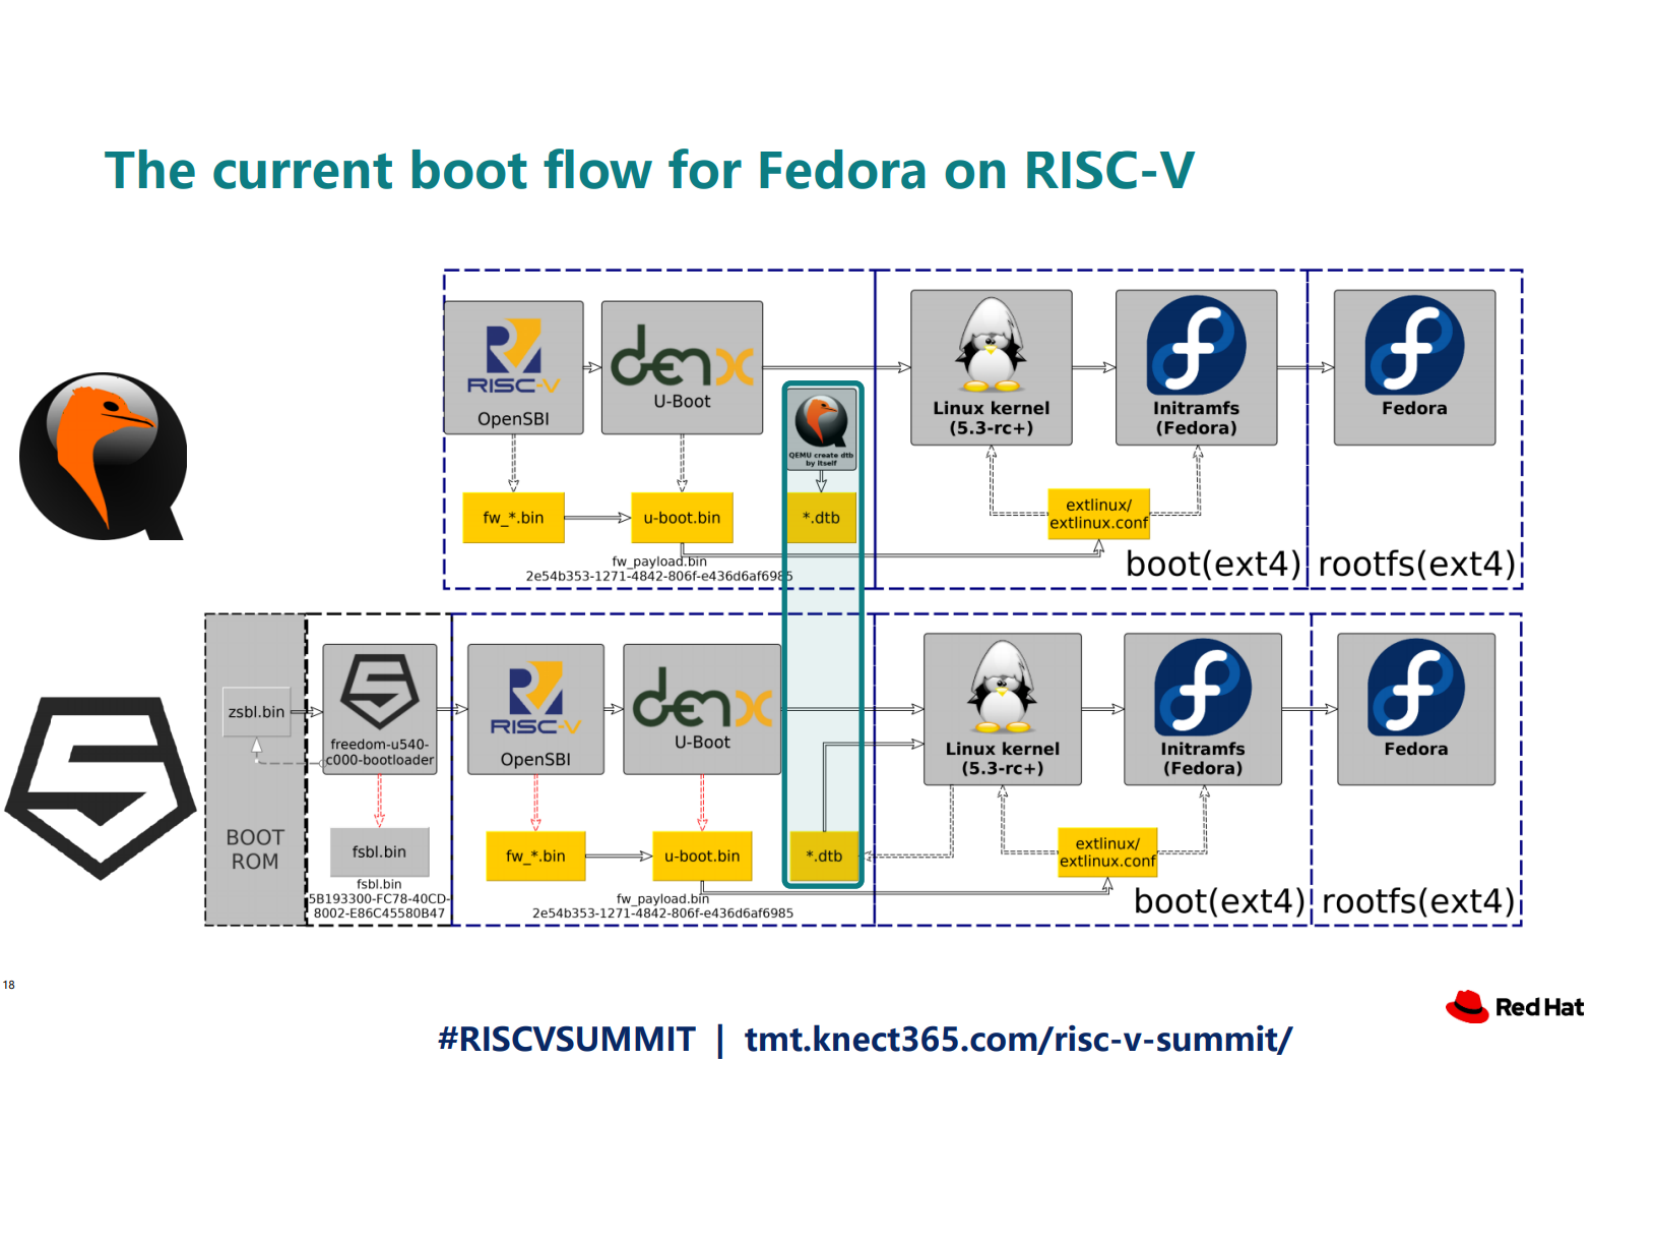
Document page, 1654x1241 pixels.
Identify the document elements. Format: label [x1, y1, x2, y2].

picture [0, 119, 1654, 1060]
